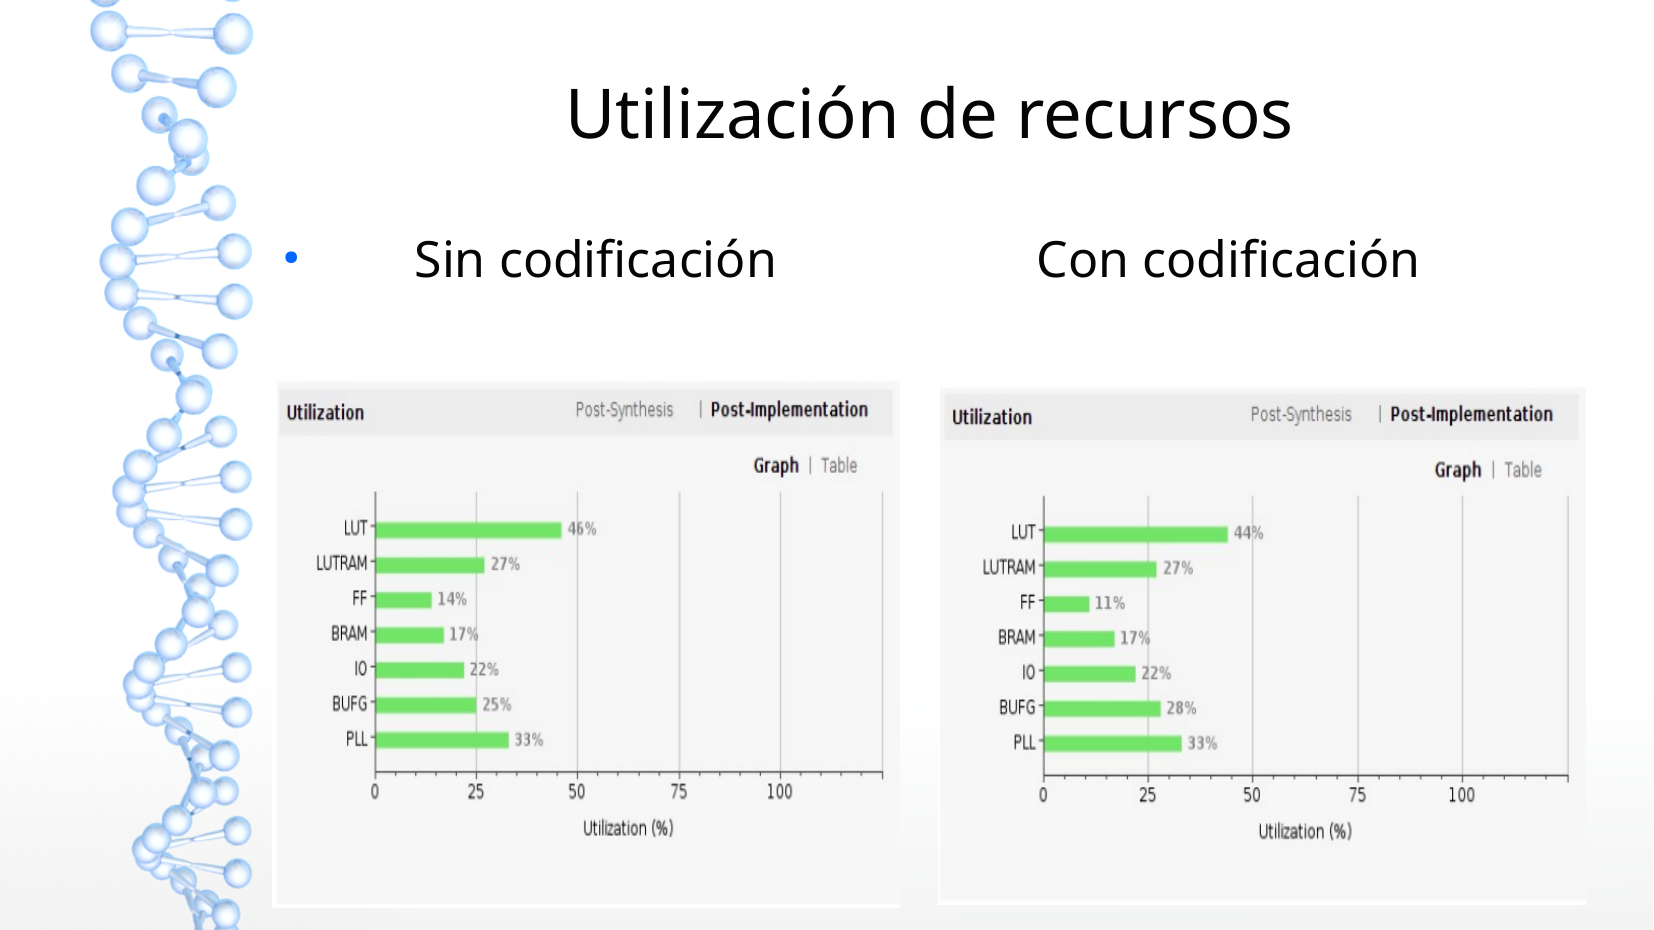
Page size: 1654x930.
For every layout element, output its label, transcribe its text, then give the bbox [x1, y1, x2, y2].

list Sin codificación Con codificación [265, 224, 1594, 764]
title Utilización de recursos [265, 35, 1594, 189]
picture [0, 0, 1654, 930]
